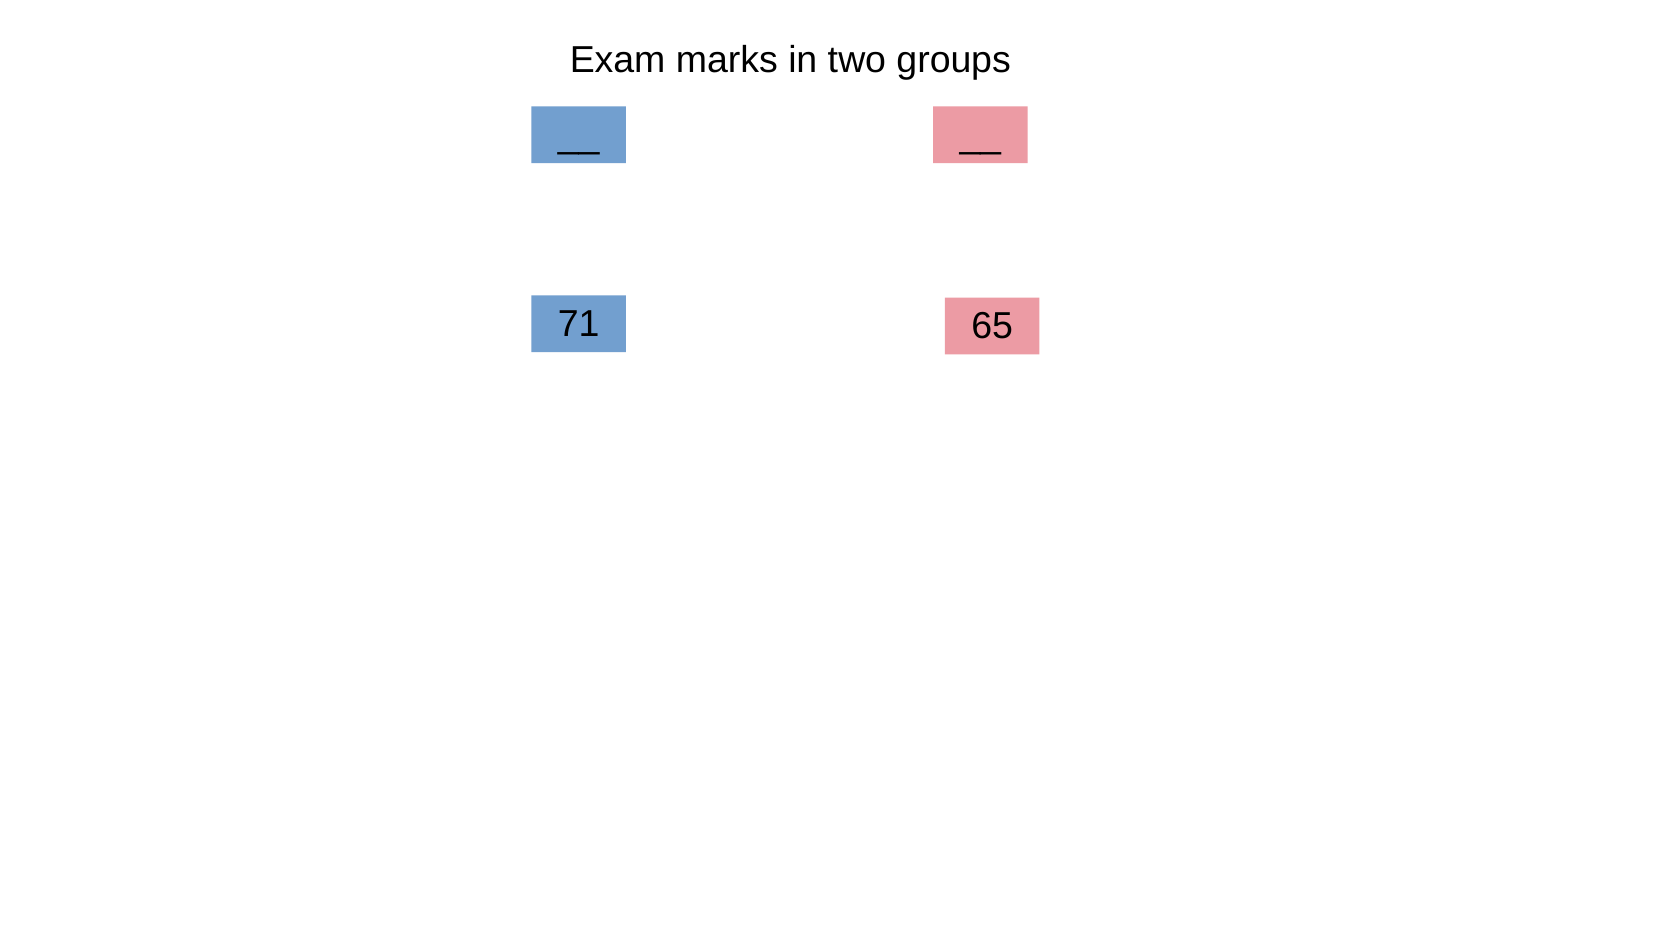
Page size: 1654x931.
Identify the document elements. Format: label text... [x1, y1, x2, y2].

text_box __ [933, 106, 1028, 164]
text_box Exam marks in two groups [555, 31, 1087, 88]
text_box 71 [531, 295, 626, 353]
text_box 65 [944, 297, 1040, 355]
text_box __ [531, 106, 626, 164]
